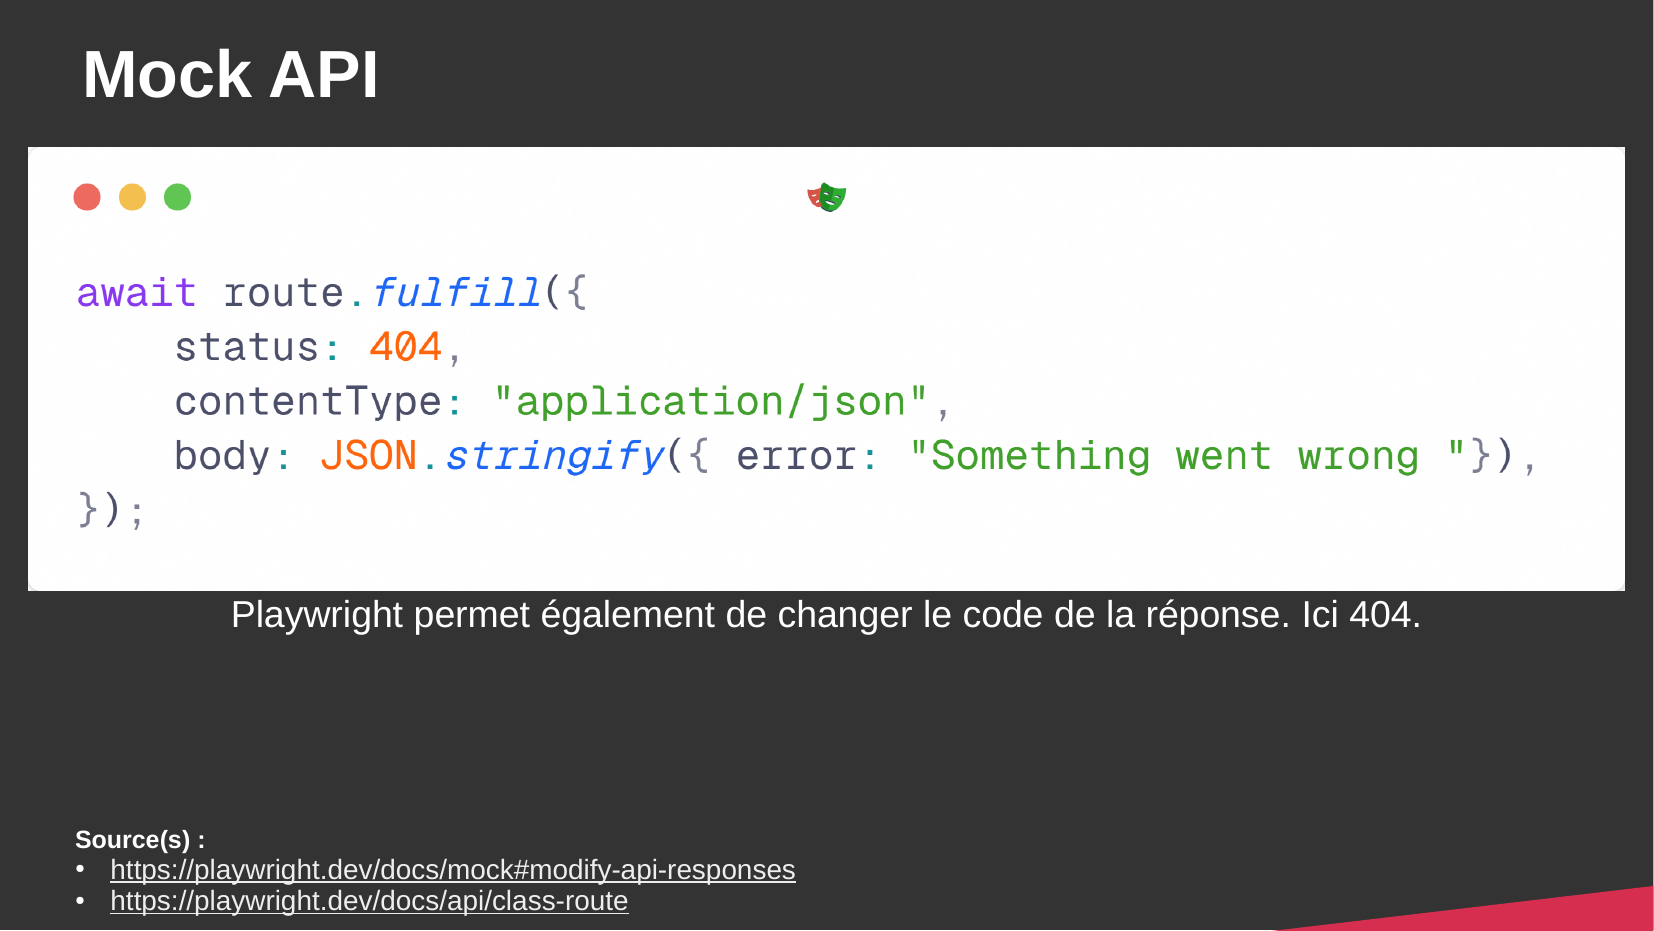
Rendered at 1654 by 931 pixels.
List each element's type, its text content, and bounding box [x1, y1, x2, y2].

title Mock API [82, 37, 1571, 112]
text_box Playwright permet également de changer le code de la réponse. Ici 404. [141, 591, 1512, 644]
text_box Source(s) : https://playwright.dev/docs/mock#modify-api-responses https://playwright.dev/docs/api/class-route [60, 756, 1546, 925]
picture [28, 147, 1625, 591]
text_box [1271, 885, 1654, 931]
